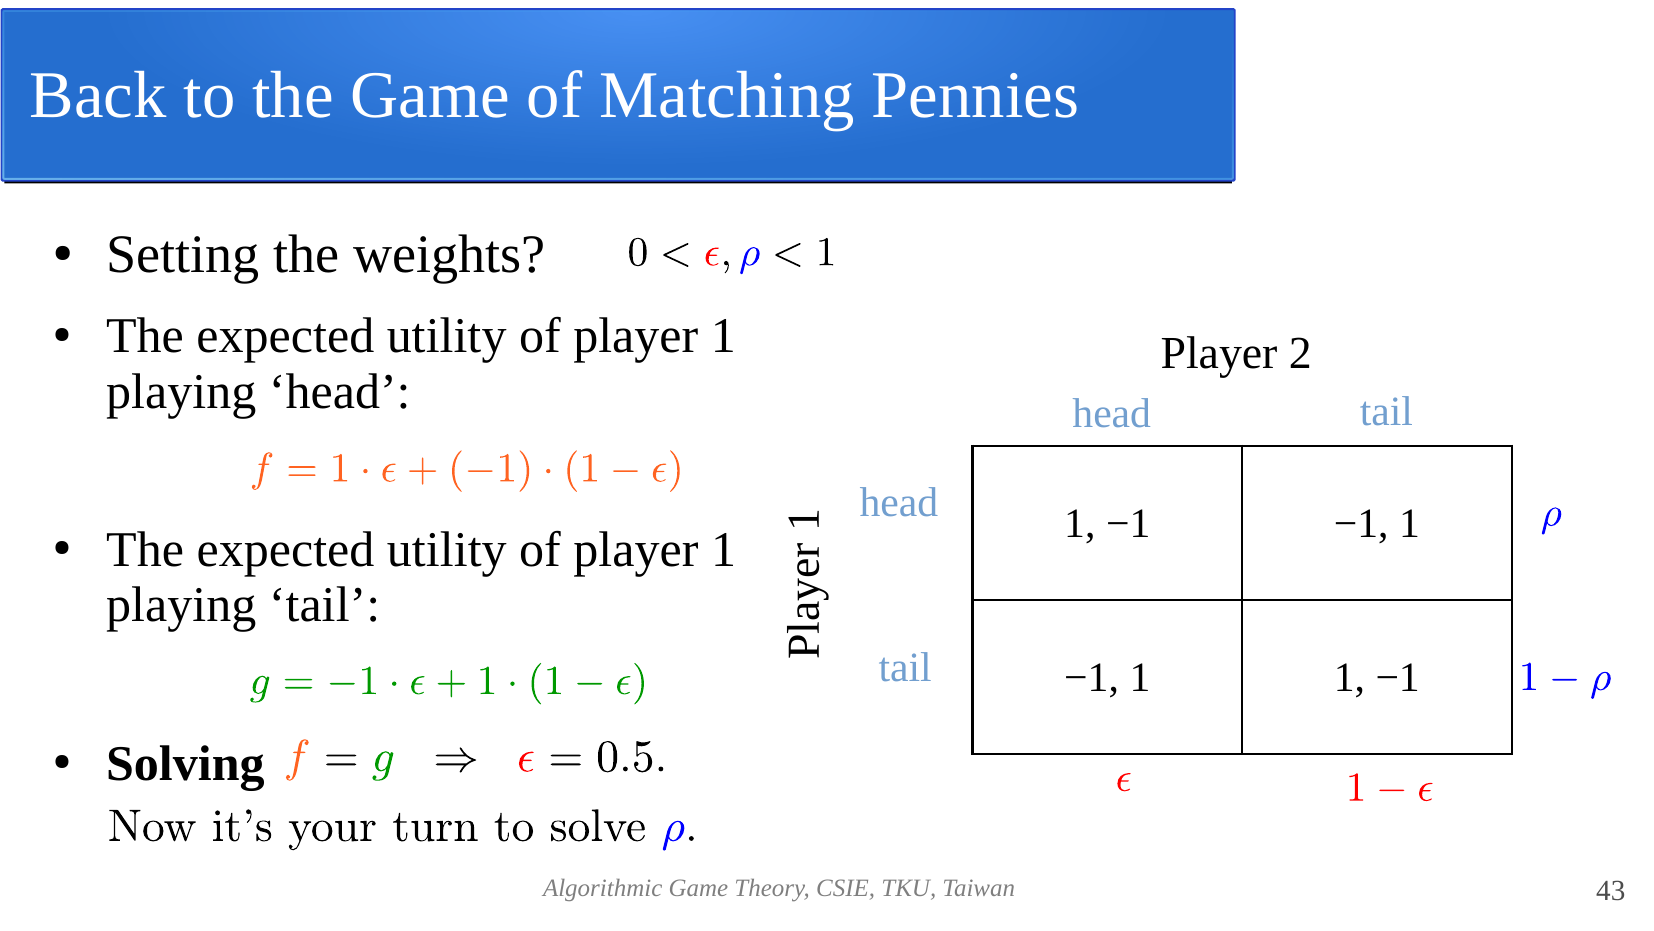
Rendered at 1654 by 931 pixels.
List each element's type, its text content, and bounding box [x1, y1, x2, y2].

picture [248, 661, 650, 706]
title Back to the Game of Matching Pennies [29, 17, 1138, 172]
text_box head [1023, 382, 1201, 449]
table_header −1, 1 [1243, 447, 1511, 599]
picture [1115, 773, 1131, 792]
picture [1517, 660, 1613, 701]
text_box tail [844, 637, 966, 702]
text_box Player 1 [770, 480, 857, 688]
picture [1540, 507, 1562, 535]
table_cell −1, 1 [974, 601, 1241, 753]
table_cell 1, −1 [1243, 601, 1511, 753]
picture [248, 448, 682, 494]
picture [625, 236, 835, 276]
table_header 1, −1 [974, 447, 1241, 599]
list Setting the weights? The expected utility of player 1 playing ‘head’: The expected utility of player 1 playing ‘tail’: Solving [35, 224, 780, 875]
picture [1345, 773, 1433, 802]
picture [107, 809, 694, 851]
text_box head [823, 471, 975, 538]
text_box Player 2 [1123, 320, 1350, 387]
picture [283, 739, 664, 781]
text_box tail [1282, 380, 1491, 446]
